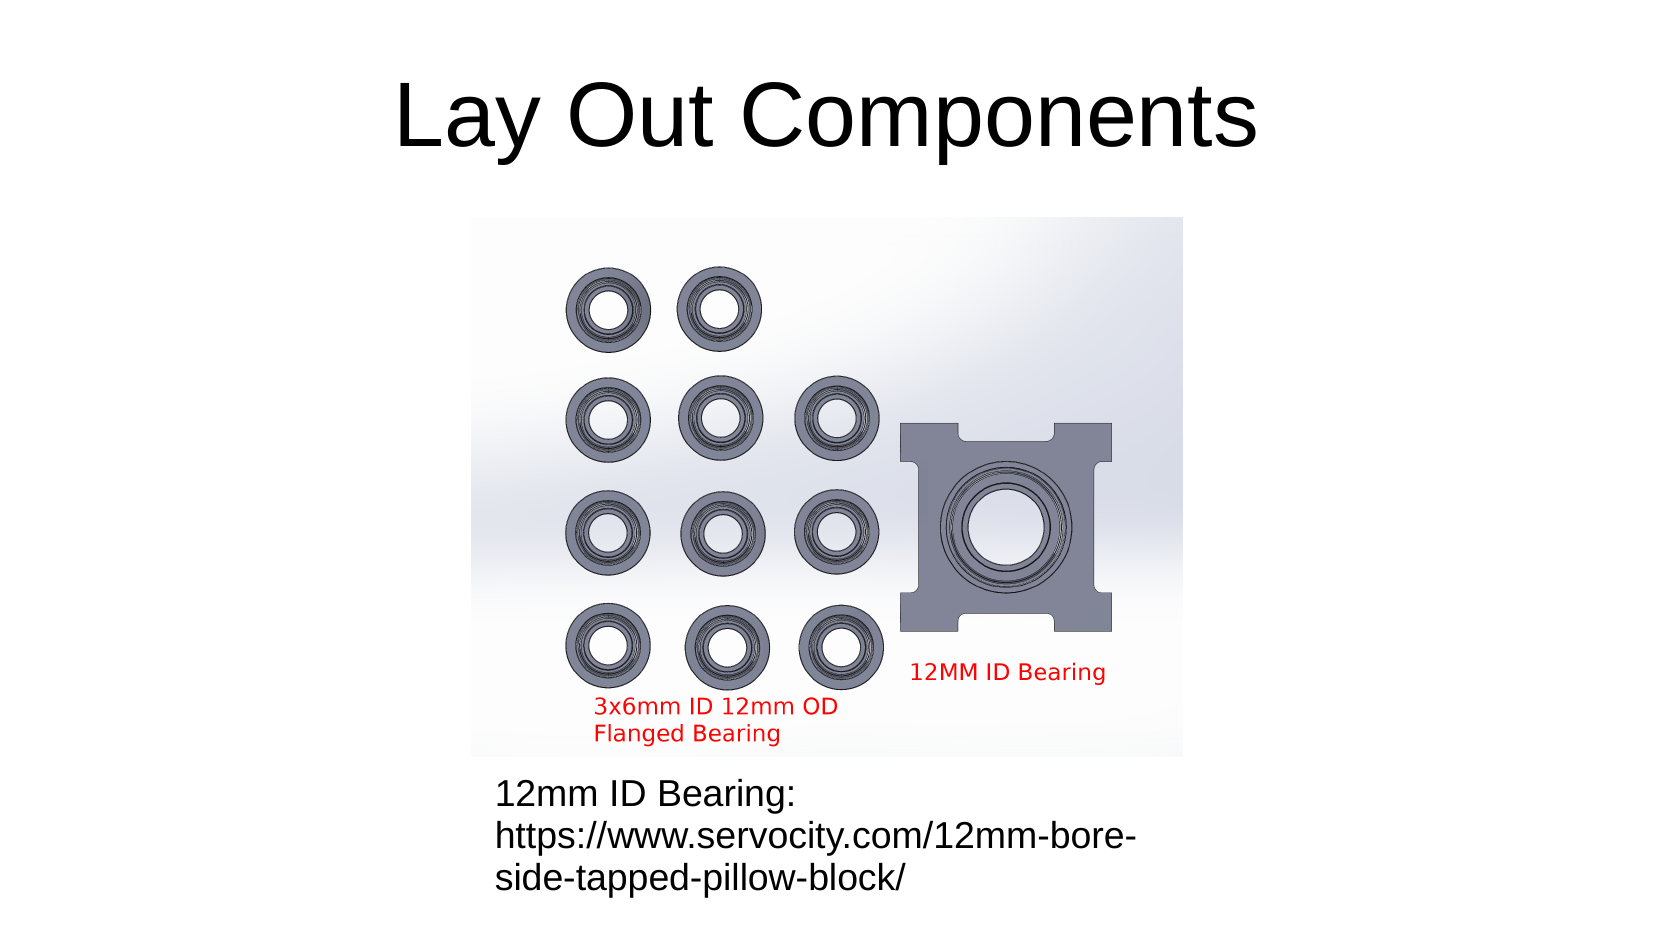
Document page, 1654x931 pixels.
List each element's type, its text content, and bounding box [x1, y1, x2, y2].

text_box 12mm ID Bearing: https://www.servocity.com/12mm-bore-side-tapped-pillow-block/ [480, 765, 1186, 931]
picture [471, 217, 1183, 758]
title Lay Out Components [82, 37, 1571, 193]
